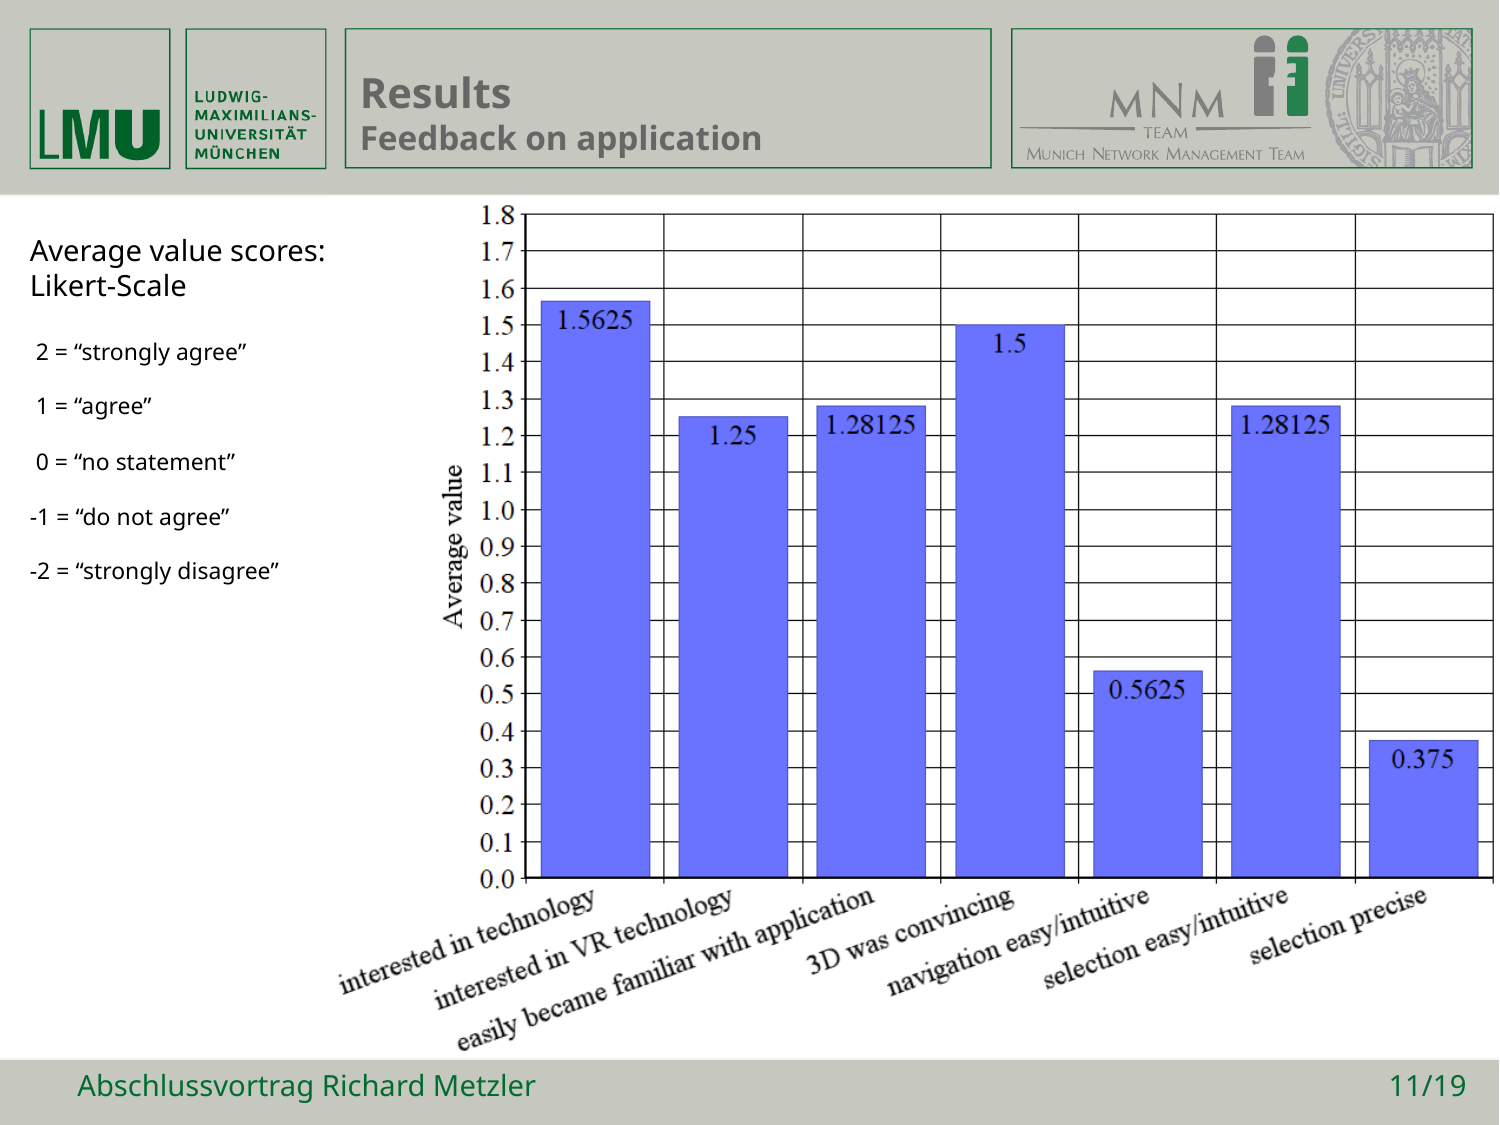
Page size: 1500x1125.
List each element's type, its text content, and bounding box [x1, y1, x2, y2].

text_box 11/19 [1320, 1059, 1482, 1107]
picture [0, 0, 1500, 1125]
text_box Abschlussvortrag Richard Metzler [62, 1059, 1245, 1107]
text_box Results Feedback on application [345, 59, 986, 165]
text_box Average value scores: Likert-Scale 2 = “strongly agree” 1 = “agree” 0 = “no statement” -1 = “do not agree” -2 = “strongly disagree” [15, 224, 391, 1066]
